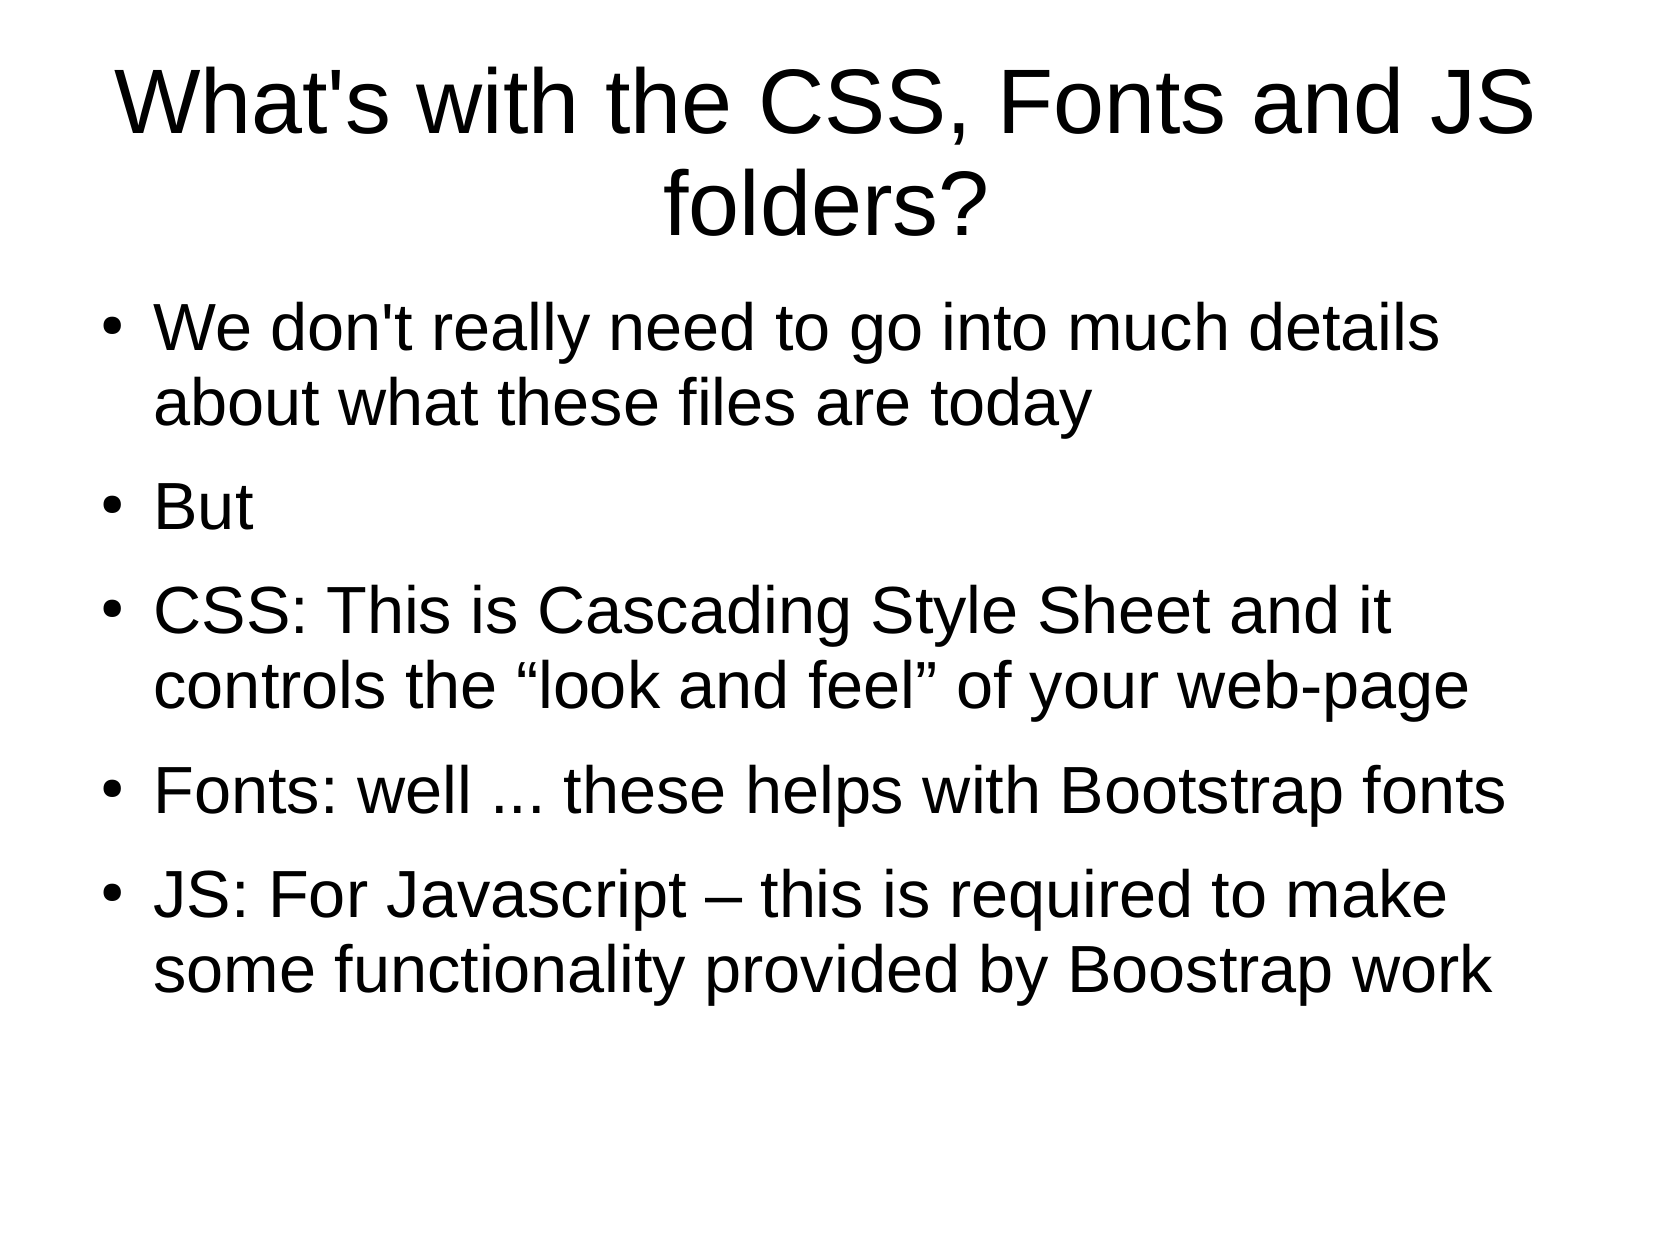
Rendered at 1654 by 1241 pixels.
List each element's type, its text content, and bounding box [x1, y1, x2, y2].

list We don't really need to go into much details about what these files are today But CSS: This is Cascading Style Sheet and it controls the “look and feel” of your web-page Fonts: well ... these helps with Bootstrap fonts JS: For Javascript – this is required to make some functionality provided by Boostrap work [82, 290, 1571, 1010]
title What's with the CSS, Fonts and JS folders? [82, 49, 1571, 257]
